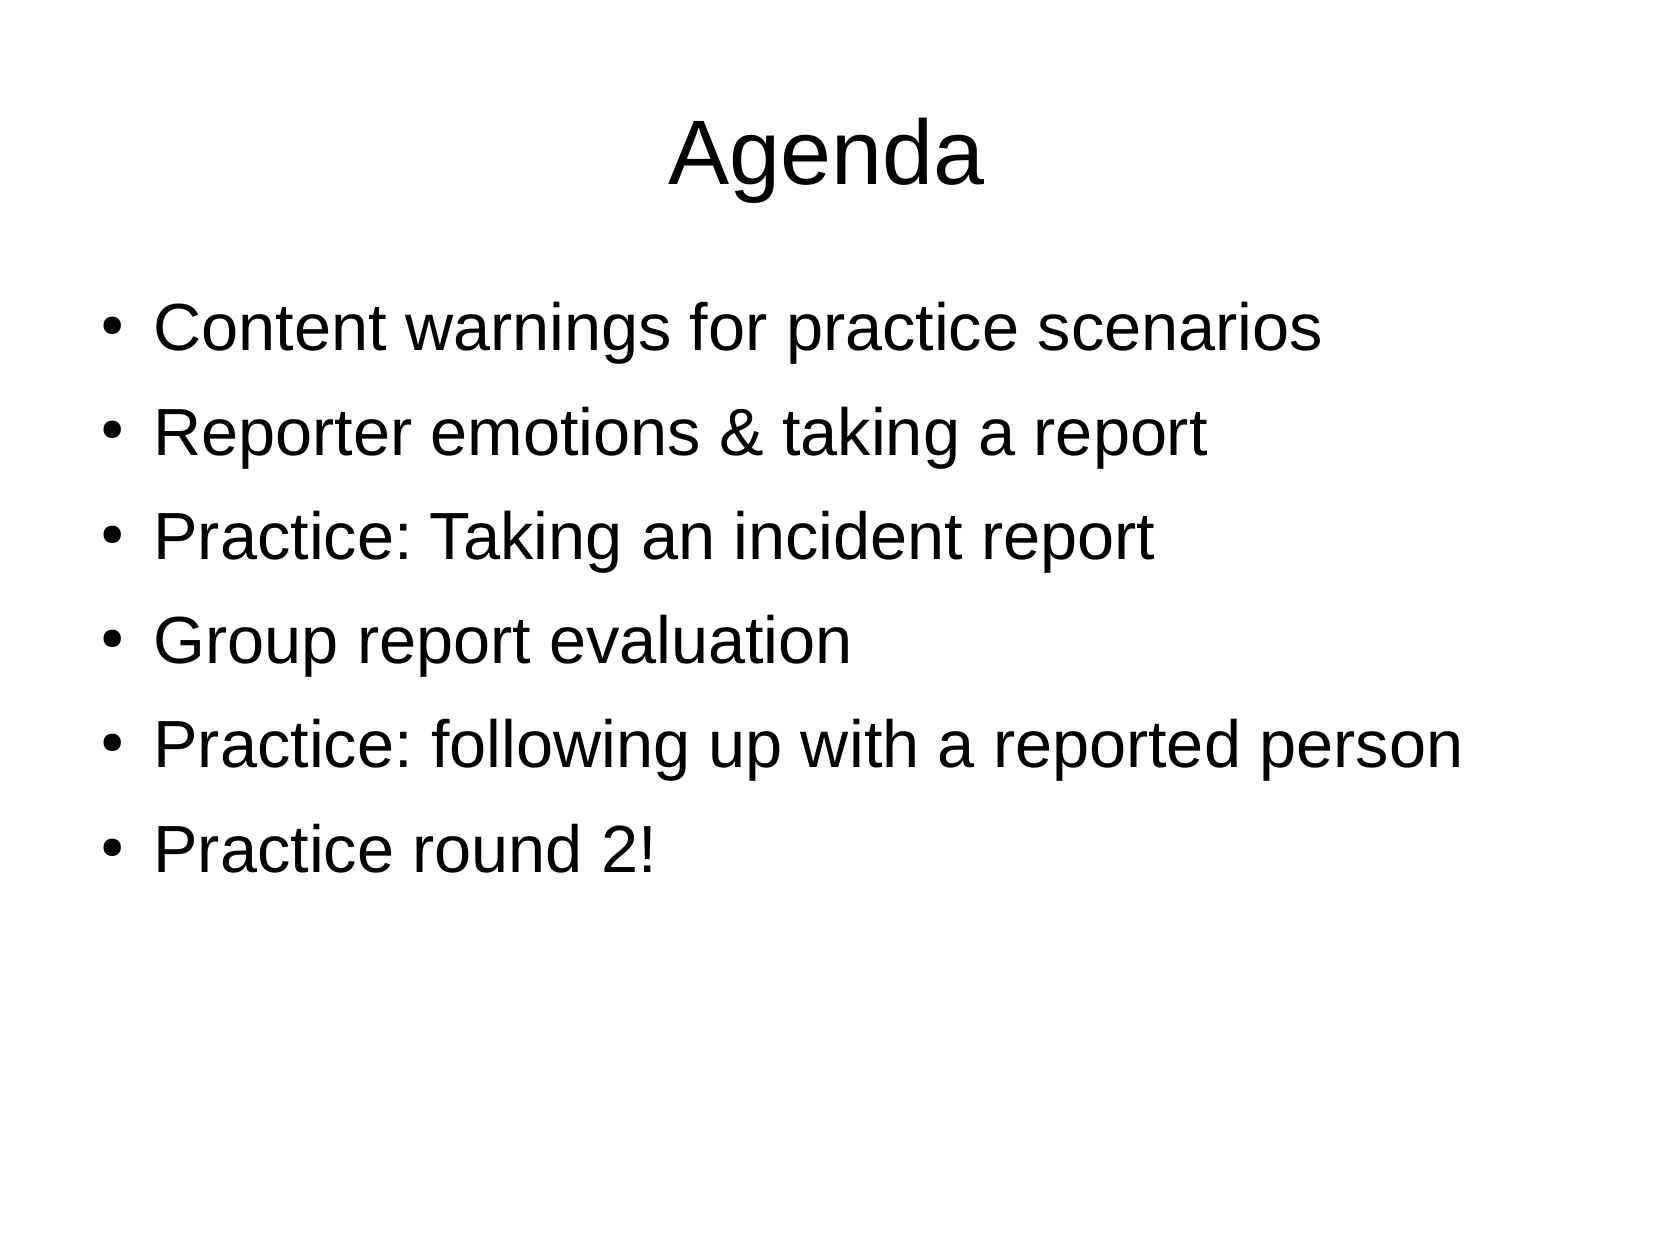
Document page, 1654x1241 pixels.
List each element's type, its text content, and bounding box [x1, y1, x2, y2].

list Content warnings for practice scenarios Reporter emotions & taking a report Practice: Taking an incident report Group report evaluation Practice: following up with a reported person Practice round 2! [82, 290, 1571, 1010]
title Agenda [82, 49, 1571, 257]
